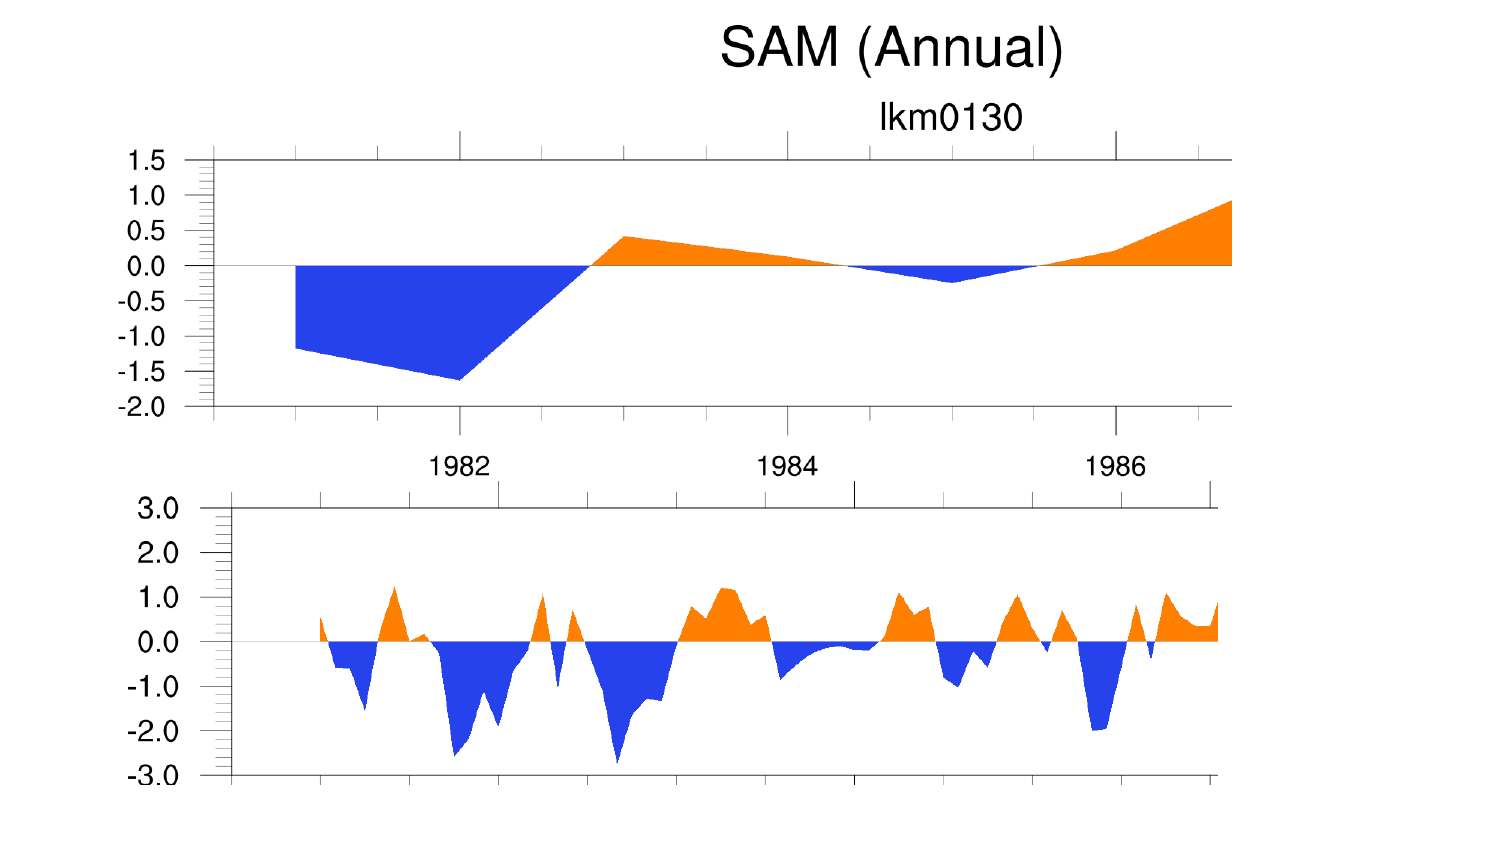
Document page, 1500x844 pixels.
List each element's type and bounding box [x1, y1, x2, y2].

picture [112, 17, 1235, 810]
